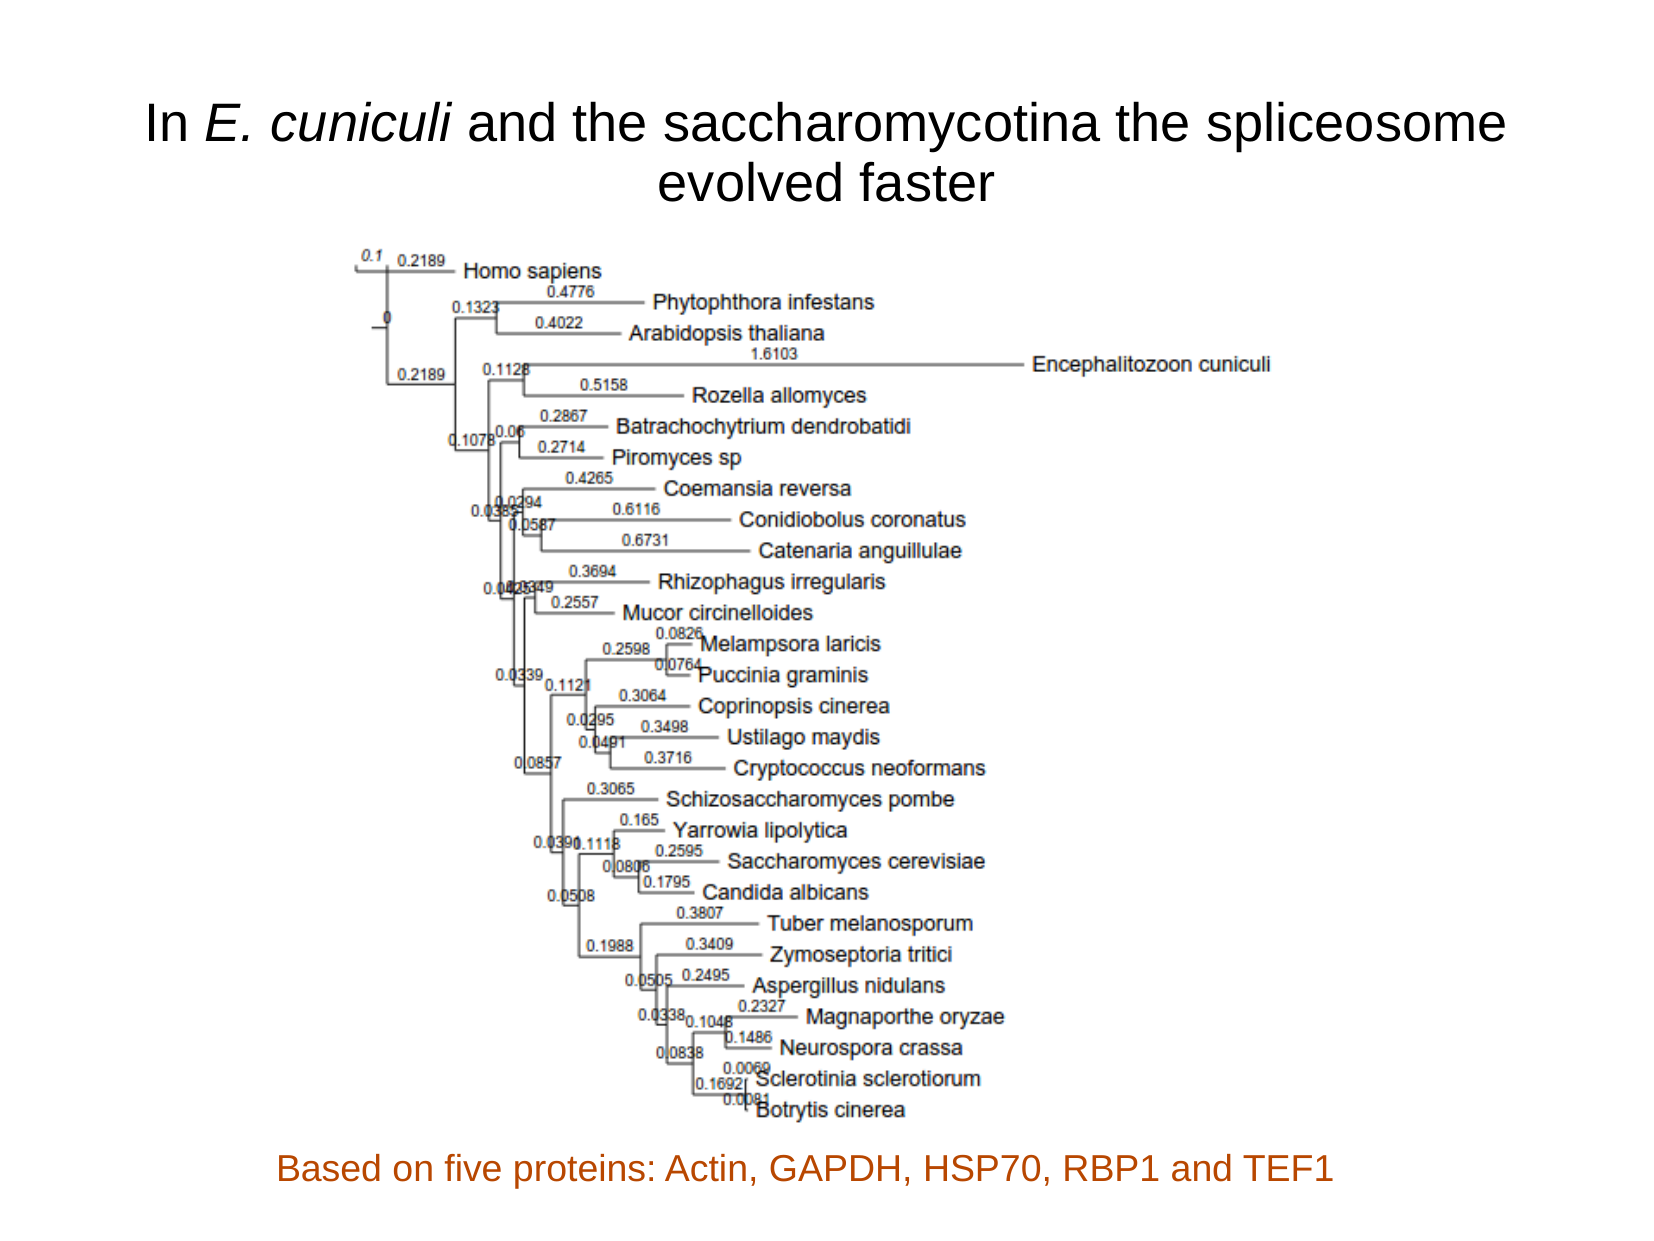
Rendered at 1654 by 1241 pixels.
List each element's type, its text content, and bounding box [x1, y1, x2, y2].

title In E. cuniculi and the saccharomycotina the spliceosome evolved faster [82, 49, 1571, 257]
picture [341, 227, 1306, 1140]
text_box Based on five proteins: Actin, GAPDH, HSP70, RBP1 and TEF1 [261, 1140, 1351, 1197]
